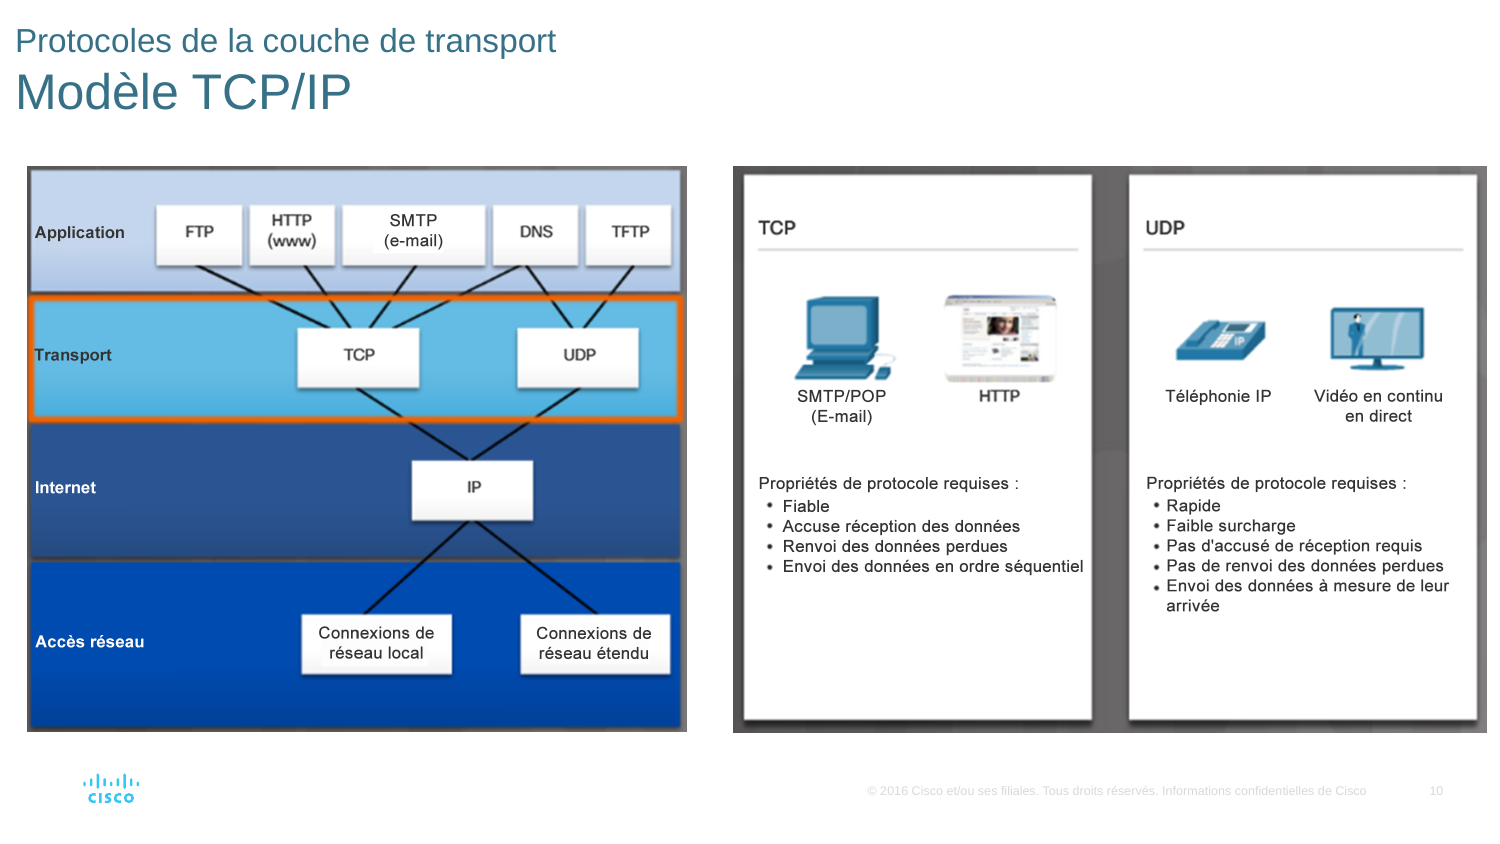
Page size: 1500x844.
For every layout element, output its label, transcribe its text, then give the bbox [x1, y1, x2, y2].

picture [733, 166, 1487, 733]
picture [27, 166, 687, 732]
title Protocoles de la couche de transport Modèle TCP/IP [0, 7, 1500, 132]
